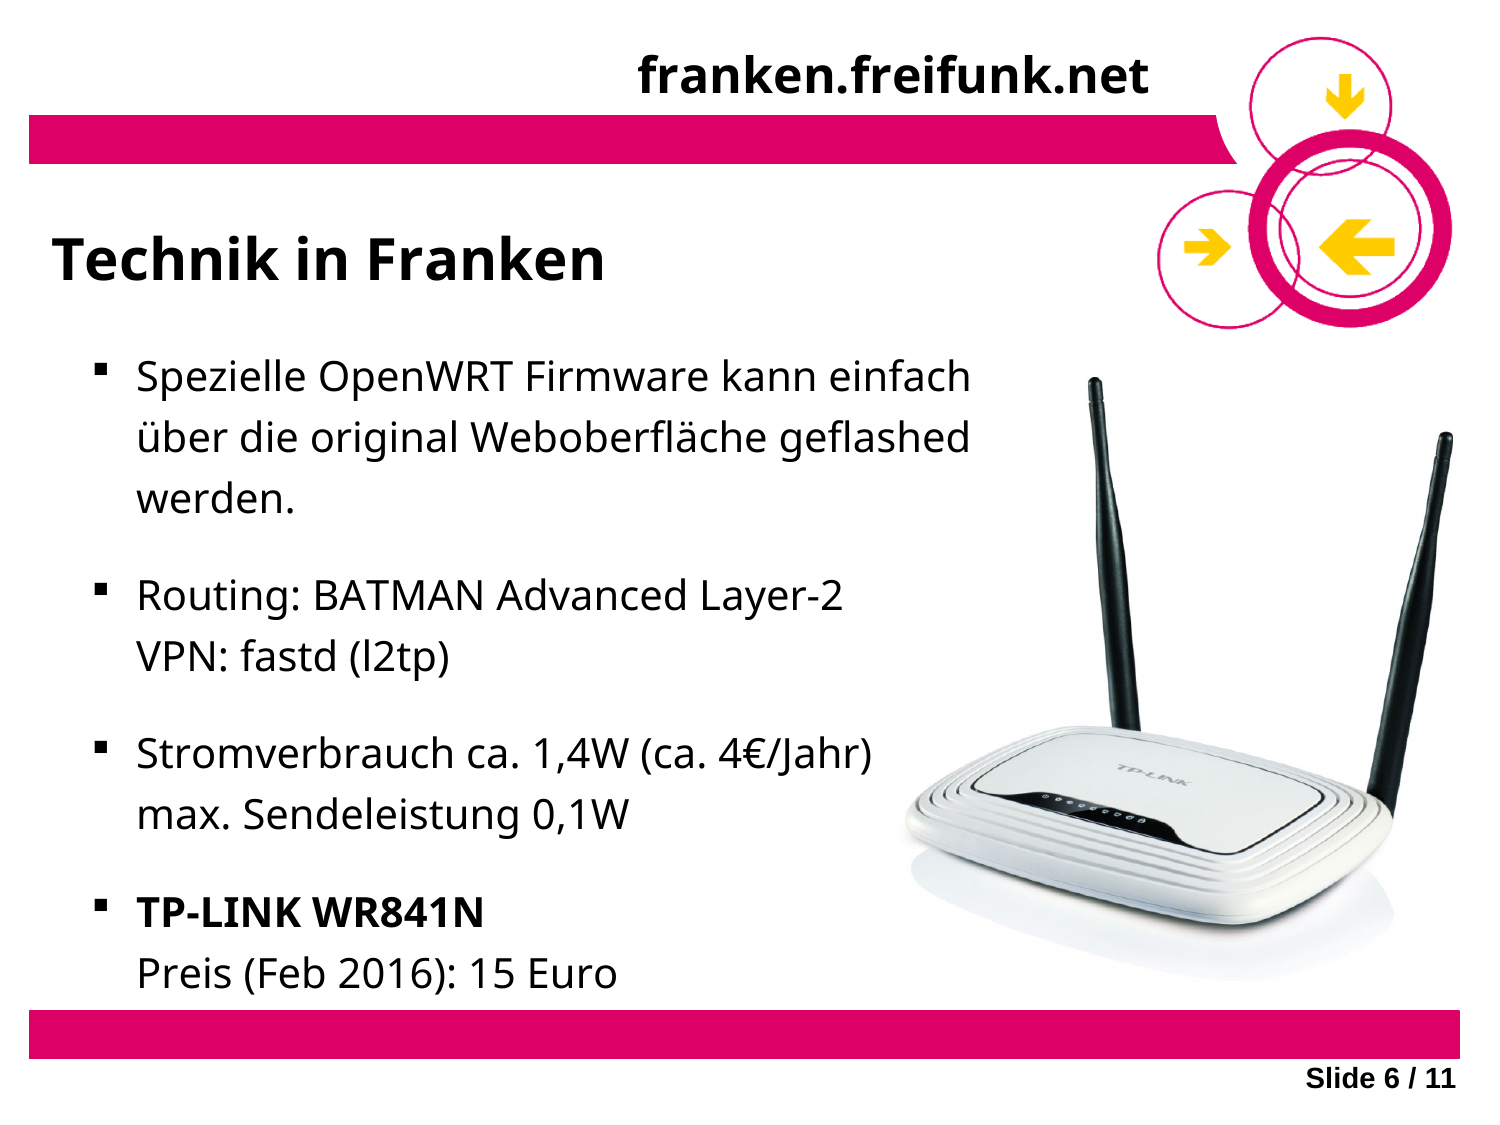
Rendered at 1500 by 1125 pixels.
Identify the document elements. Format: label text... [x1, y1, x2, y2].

text_box Technik in Franken [51, 212, 1123, 292]
text_box Spezielle OpenWRT Firmware kann einfach über die original Weboberfläche geflashed werden. Routing: BATMAN Advanced Layer-2 VPN: fastd (l2tp) Stromverbrauch ca. 1,4W (ca. 4€/Jahr) max. Sendeleistung 0,1W TP-LINK WR841N Preis (Feb 2016): 15 Euro [61, 342, 1075, 1029]
picture [1150, 32, 1461, 332]
picture [1075, 377, 1453, 981]
